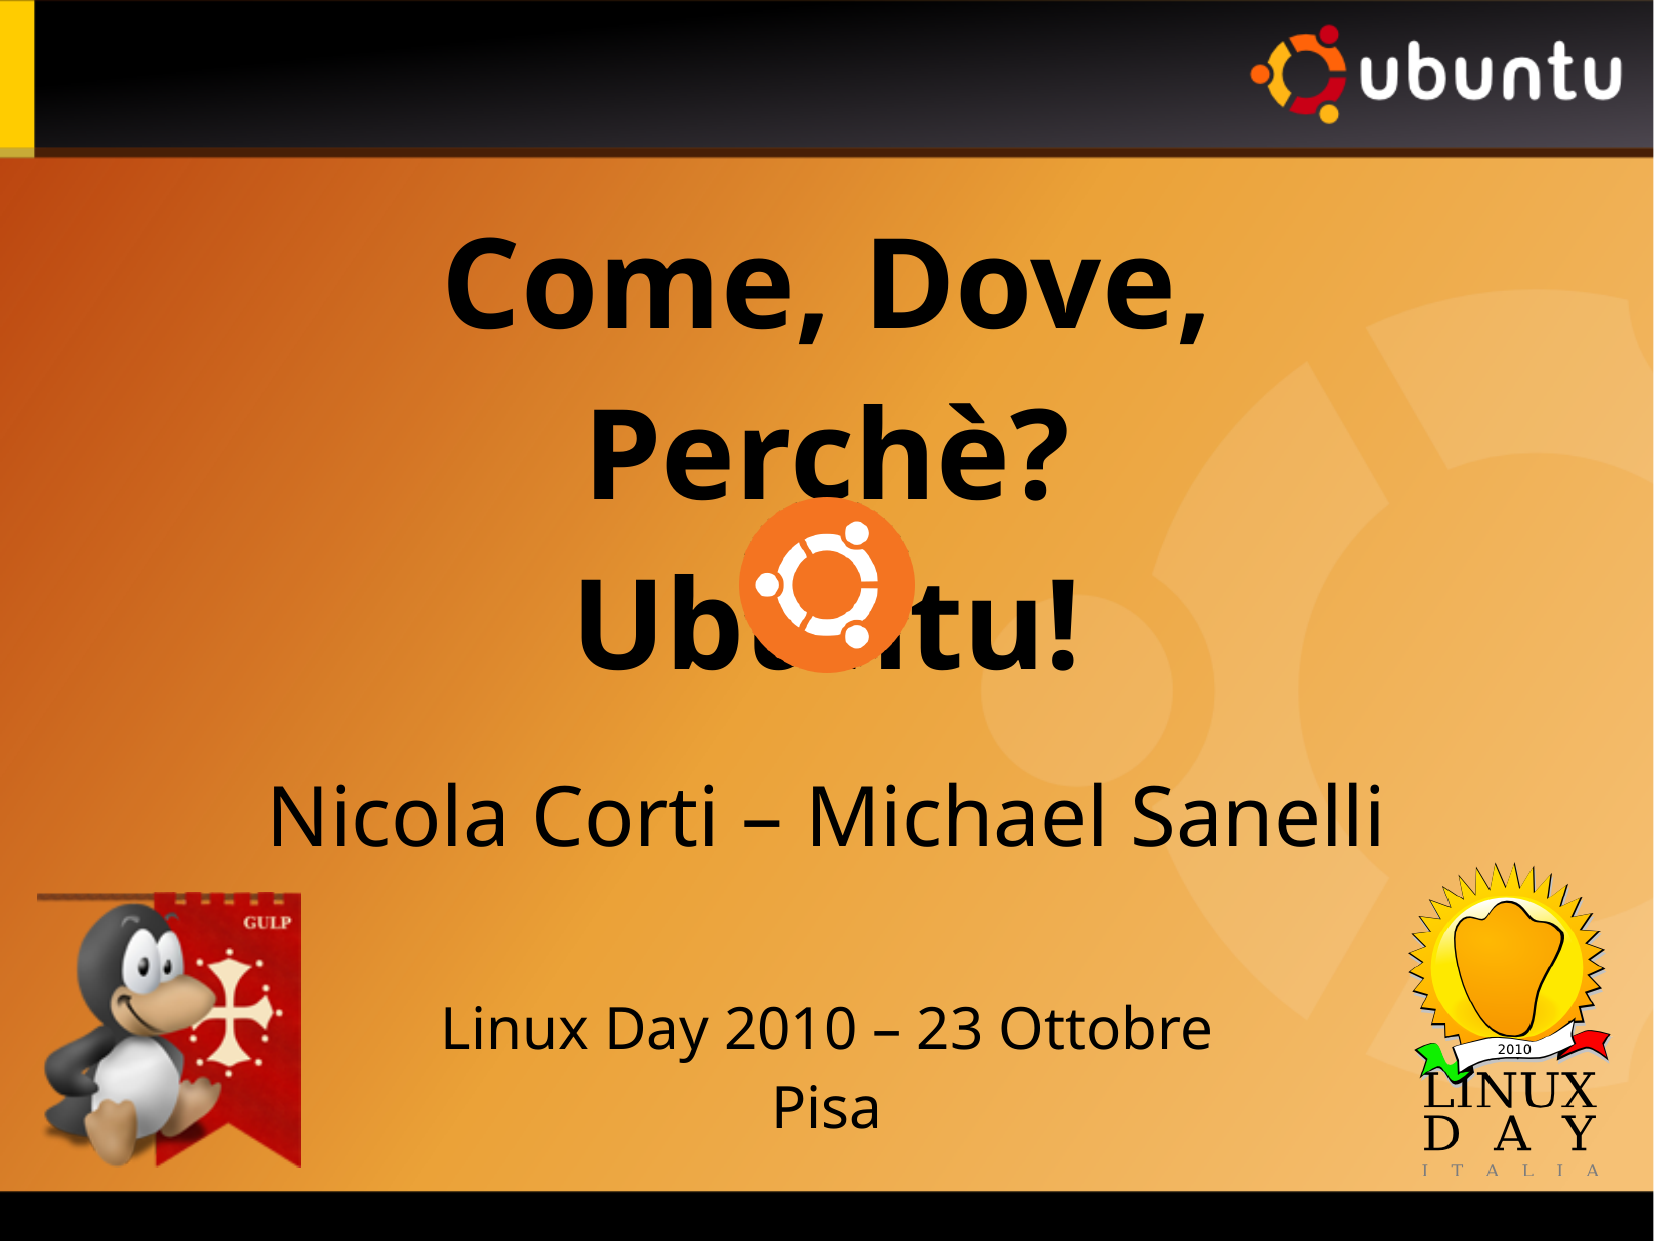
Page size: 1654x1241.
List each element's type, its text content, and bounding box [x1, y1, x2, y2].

text_box Nicola Corti – Michael Sanelli [189, 750, 1465, 859]
text_box Linux Day 2010 – 23 Ottobre Pisa [339, 979, 1315, 1126]
picture [0, 0, 1654, 1241]
text_box Come, Dove, Perchè? Ubuntu! [189, 187, 1465, 483]
